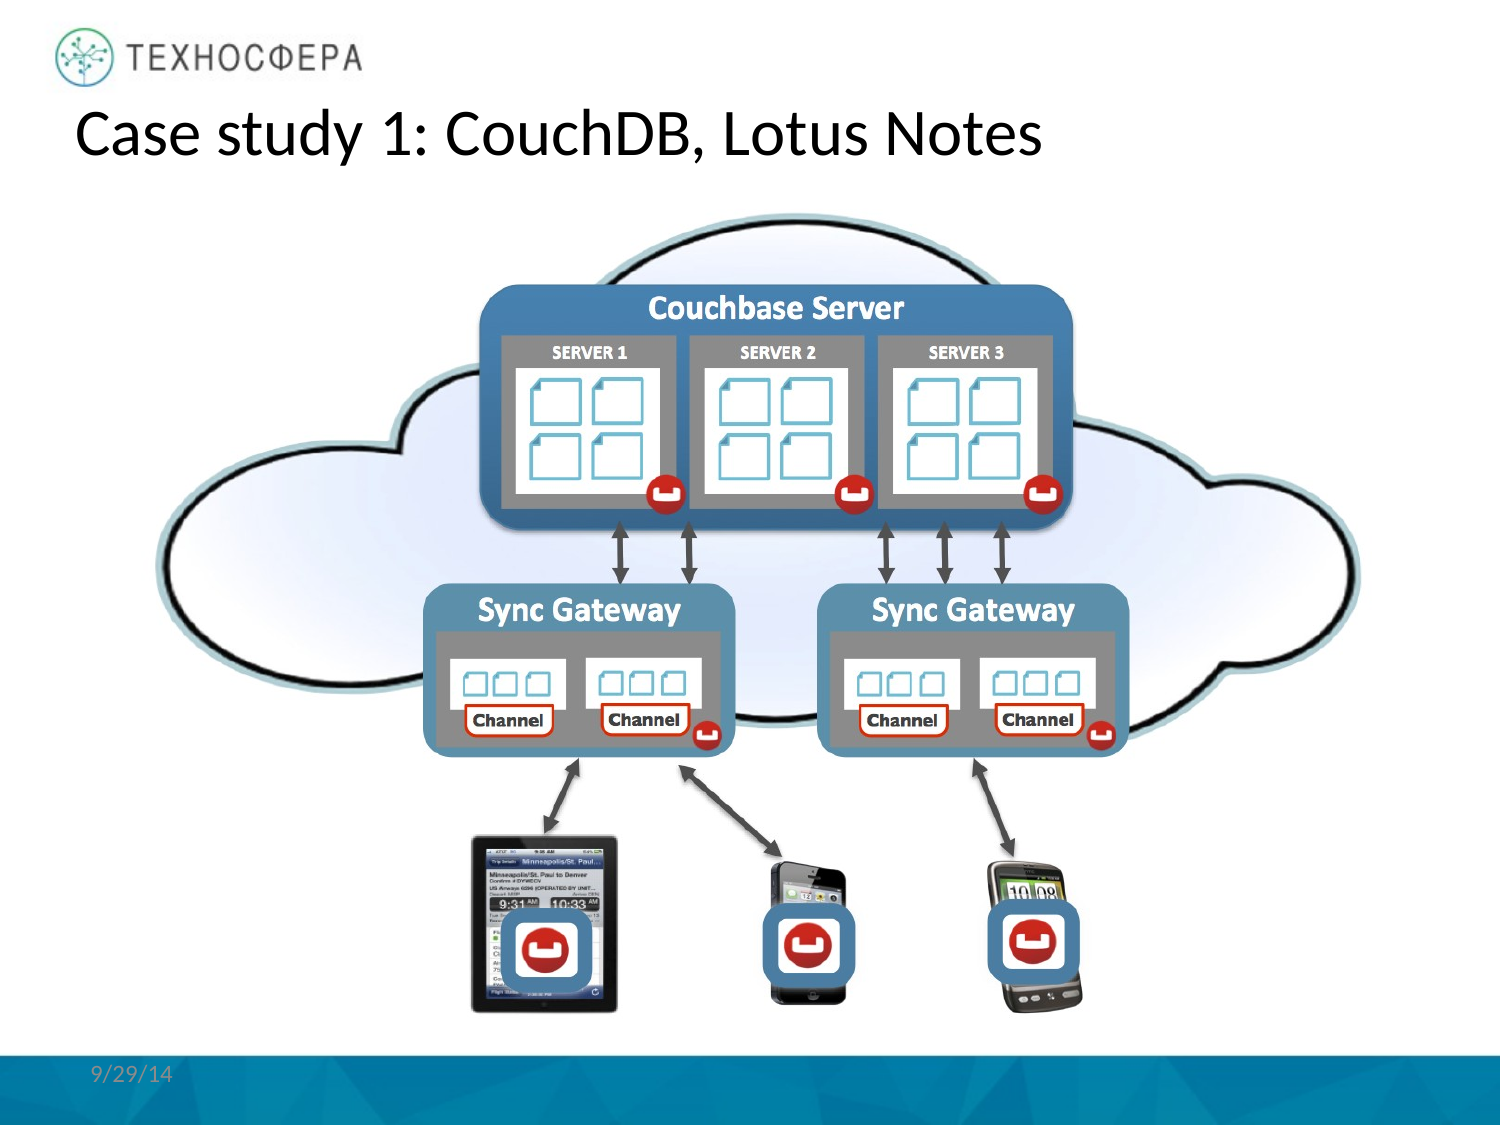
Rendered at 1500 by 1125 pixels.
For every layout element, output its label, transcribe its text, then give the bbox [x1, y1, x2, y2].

title Case study 1: CouchDB, Lotus Notes [75, 45, 1425, 233]
picture [0, 0, 1500, 1057]
